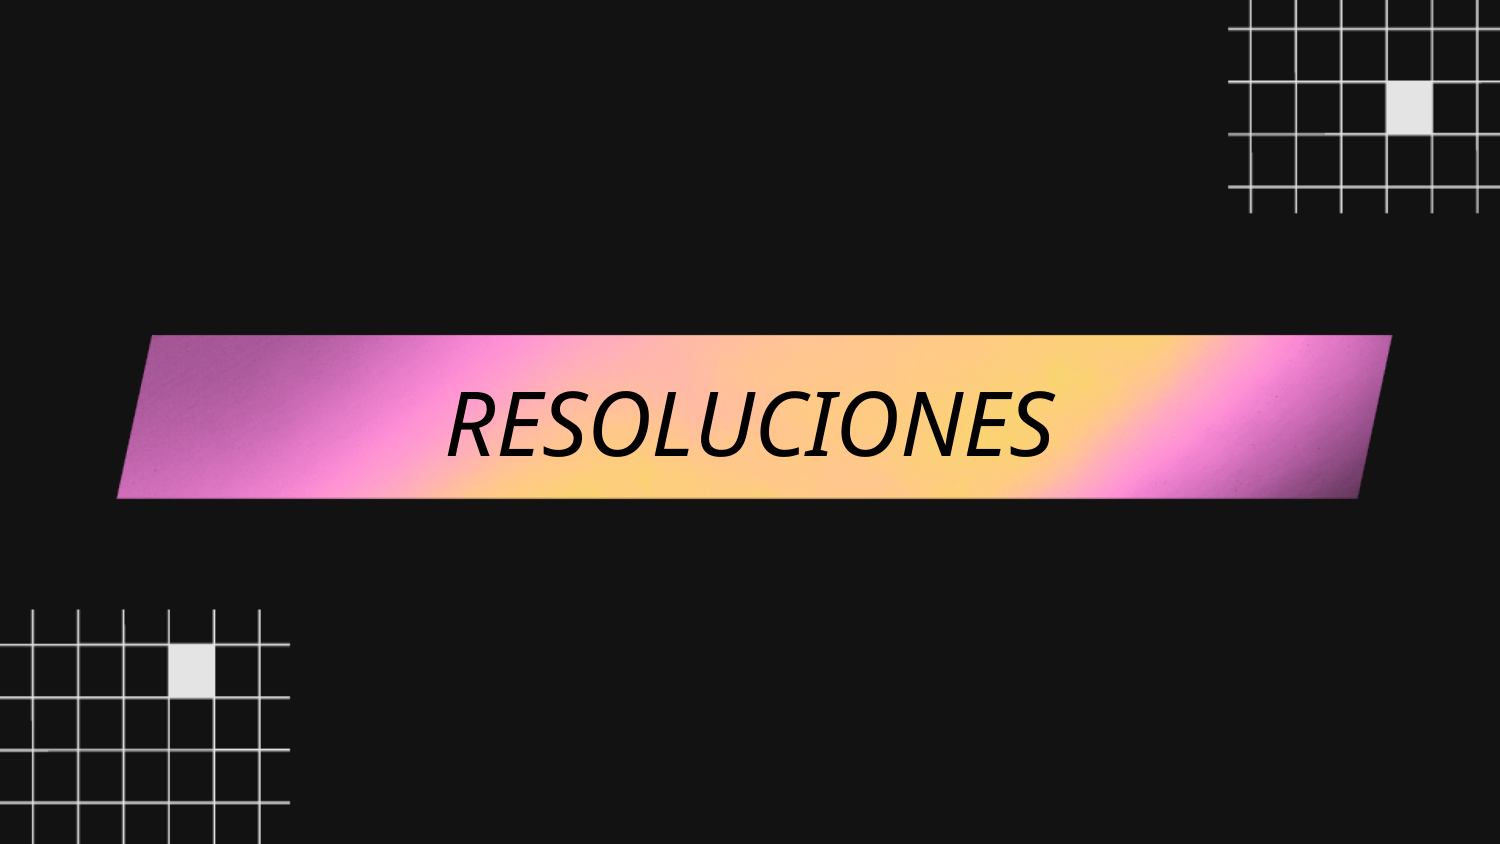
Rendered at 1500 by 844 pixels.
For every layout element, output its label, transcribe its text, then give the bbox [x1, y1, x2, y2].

text_box RESOLUCIONES [242, 352, 1257, 490]
picture [0, 0, 1500, 844]
